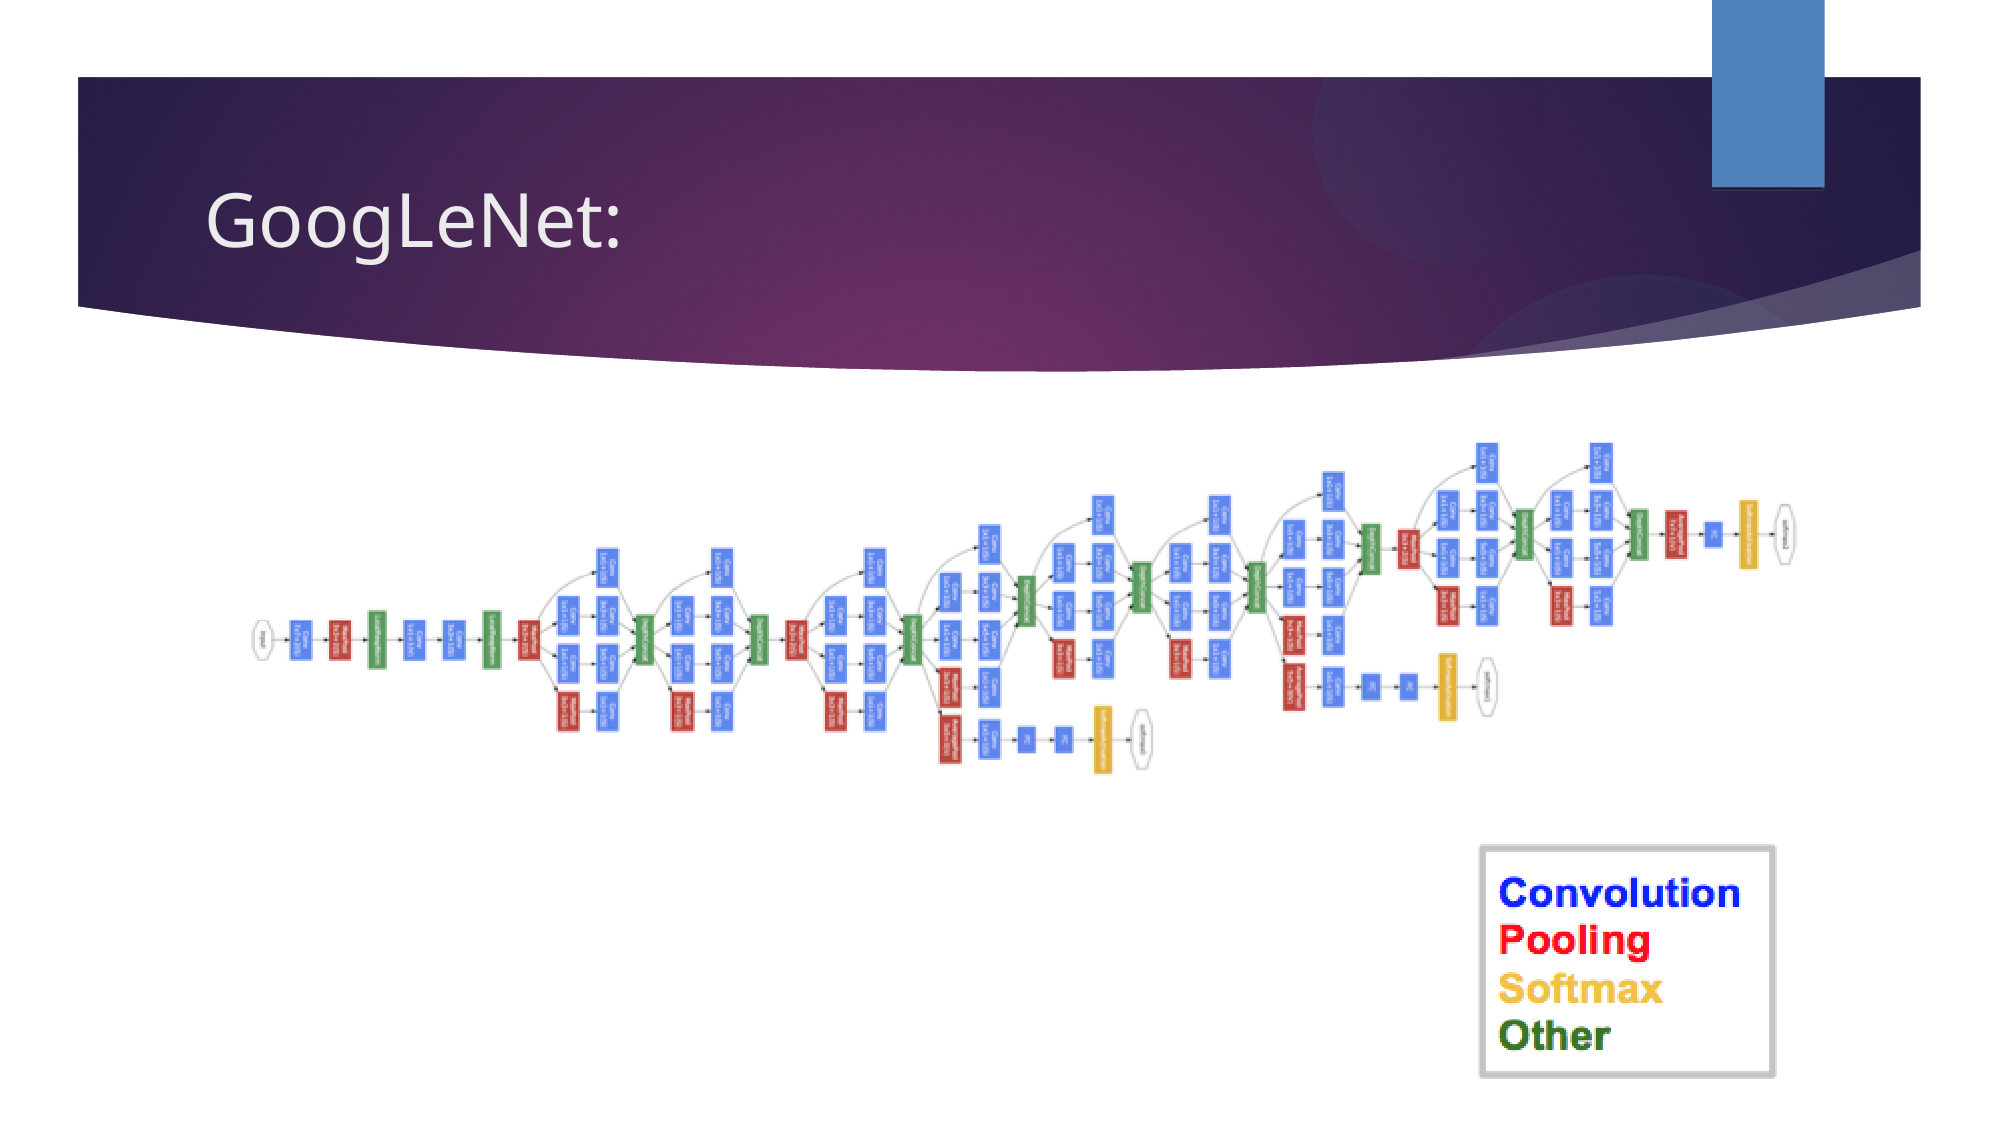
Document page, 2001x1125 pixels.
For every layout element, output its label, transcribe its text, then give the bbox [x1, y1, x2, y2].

text_box GoogLeNet: [189, 159, 1627, 276]
picture [215, 398, 1830, 1110]
picture [79, 78, 1920, 371]
